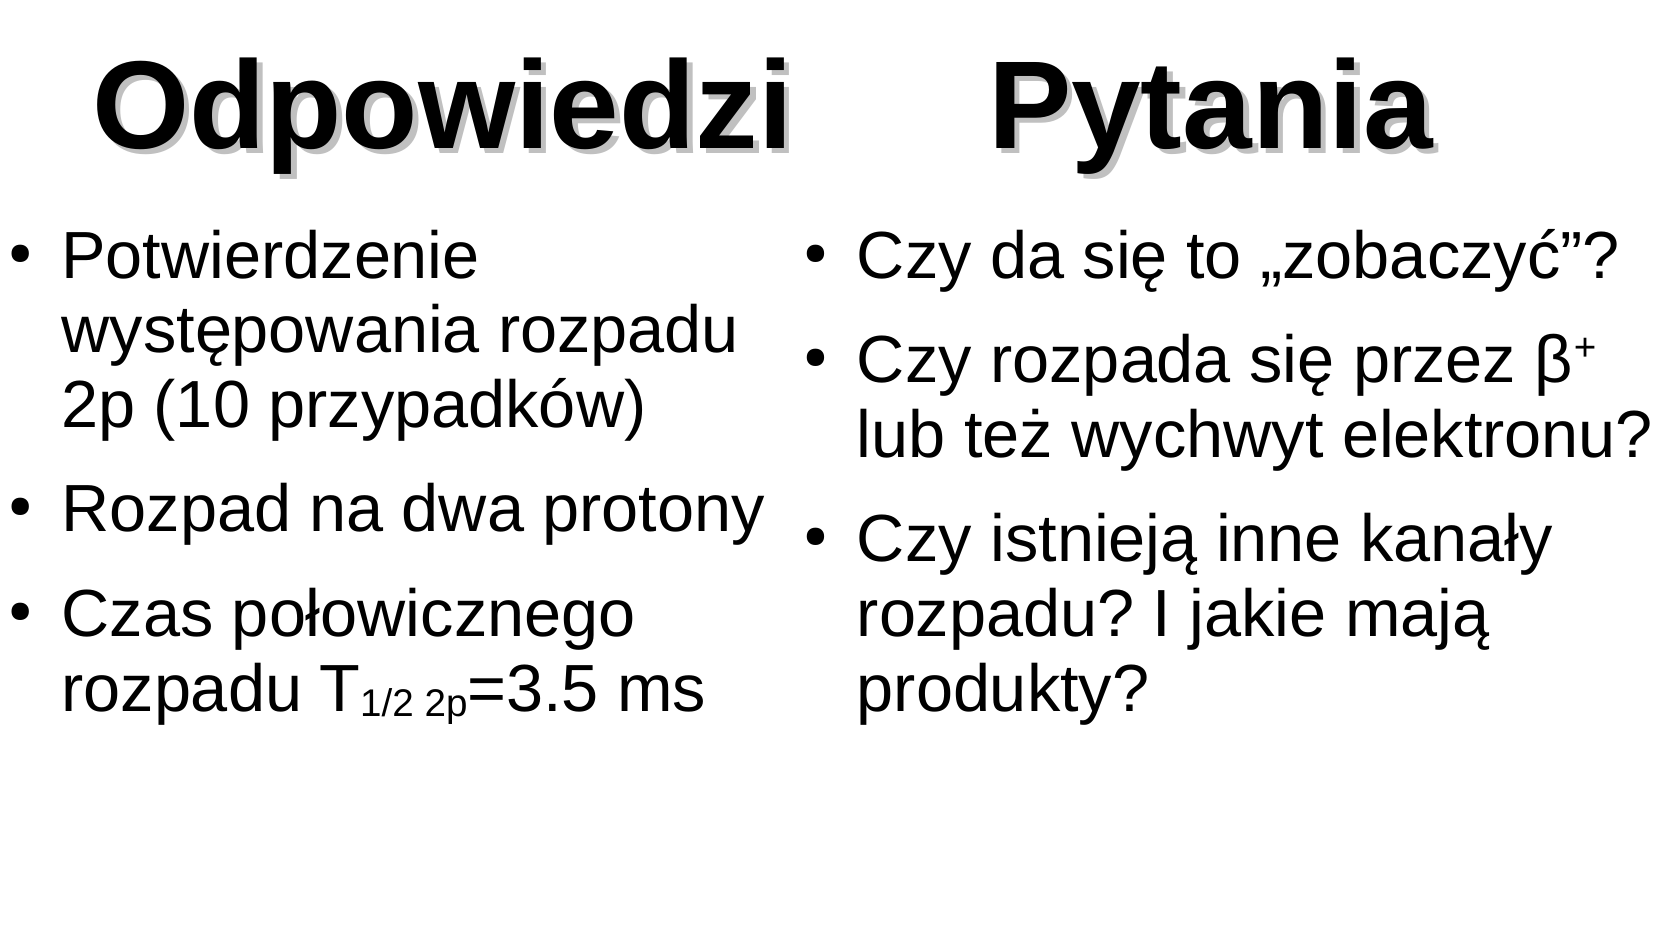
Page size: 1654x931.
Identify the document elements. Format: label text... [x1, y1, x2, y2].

title Pytania [850, 17, 1571, 193]
list Potwierdzenie występowania rozpadu 2p (10 przypadków) Rozpad na dwa protony Czas połowicznego rozpadu T1/2 2p=3.5 ms [0, 217, 786, 931]
list Czy da się to „zobaczyć”? Czy rozpada się przez β+ lub też wychwyt elektronu? Czy istnieją inne kanały rozpadu? I jakie mają produkty? [786, 217, 1654, 931]
title Odpowiedzi [82, 16, 803, 193]
